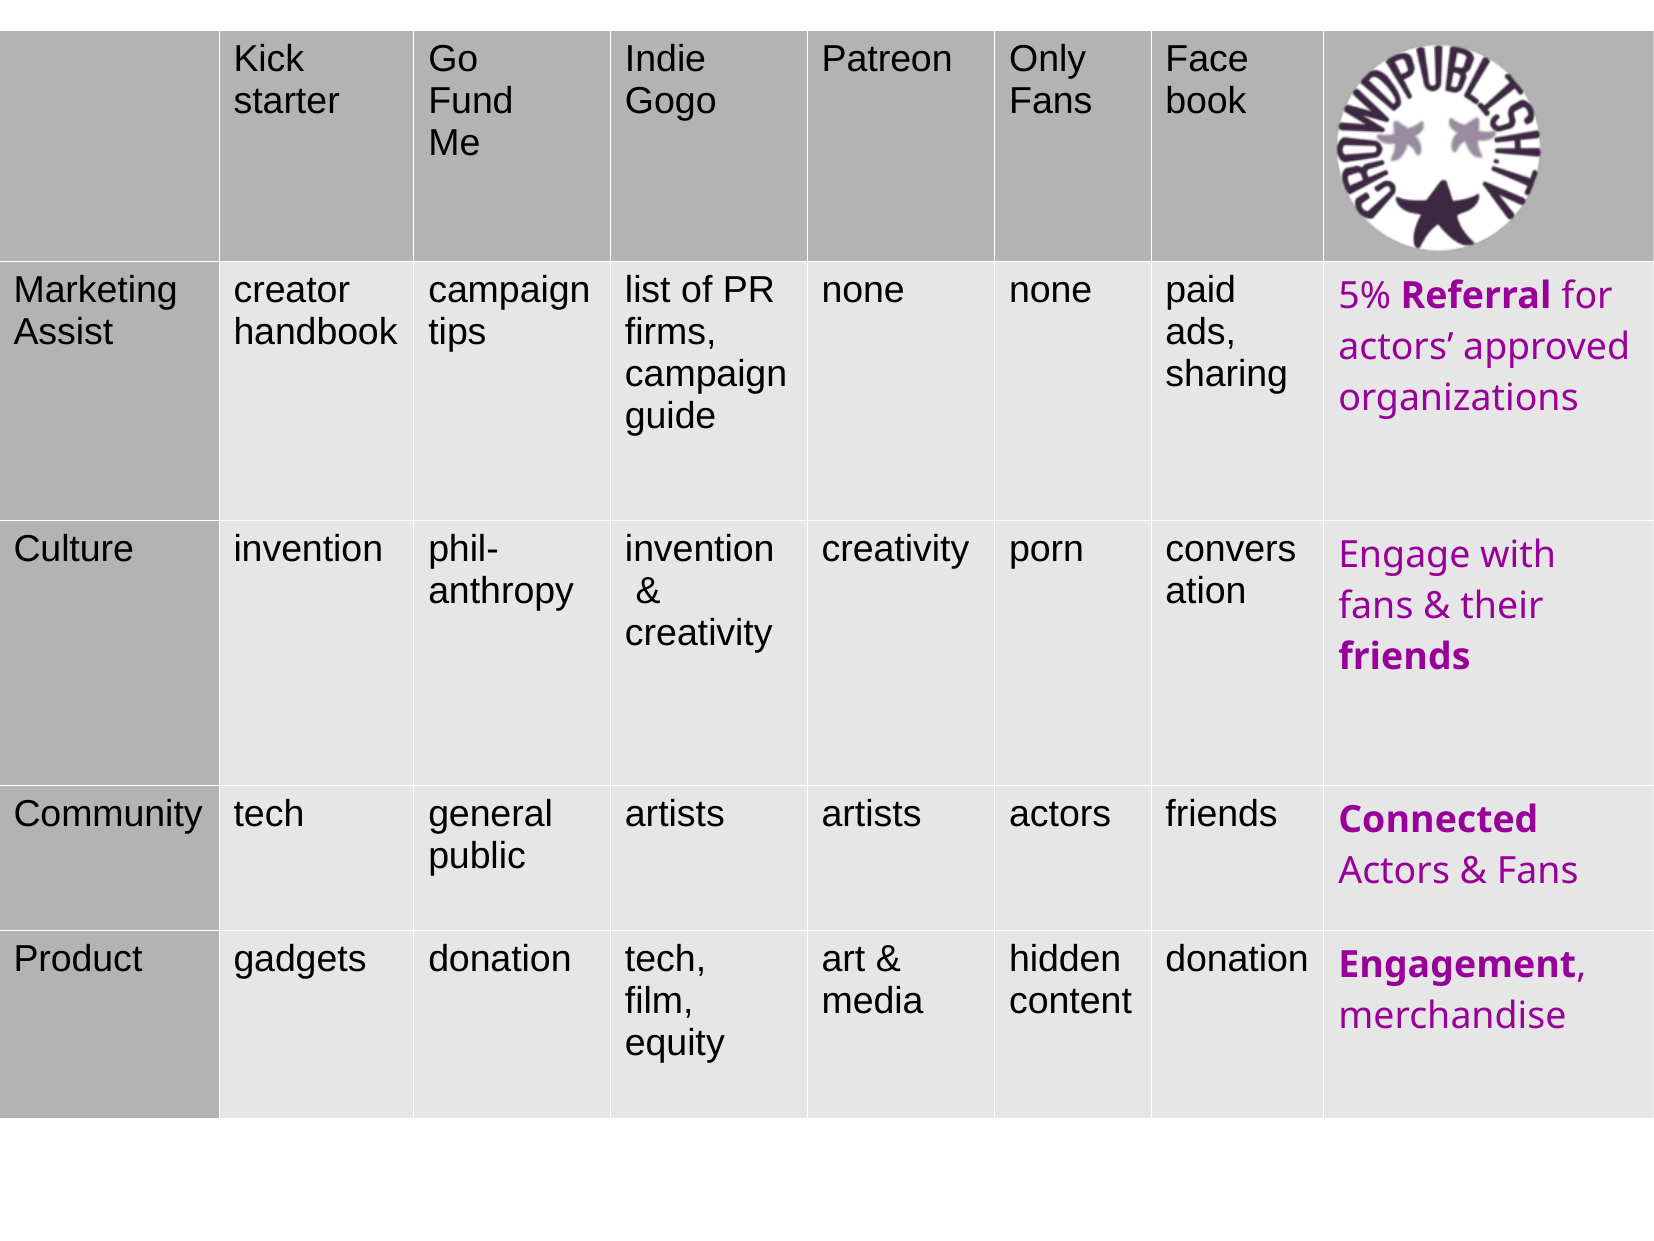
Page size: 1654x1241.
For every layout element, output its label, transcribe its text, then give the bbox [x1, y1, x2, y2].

table_cell campaign tips [414, 262, 610, 520]
table_cell Community [0, 786, 219, 930]
table_cell tech [220, 786, 413, 930]
table_cell none [808, 262, 994, 520]
table_header Go Fund Me [414, 31, 610, 261]
table_cell actors [995, 786, 1151, 930]
table_cell Engagement, merchandise [1324, 931, 1654, 1118]
table_cell porn [995, 521, 1151, 785]
table_cell paid ads, sharing [1152, 262, 1323, 520]
table_cell conversation [1152, 521, 1323, 785]
table_cell donation [414, 931, 610, 1118]
table_cell Product [0, 931, 219, 1118]
table_cell general public [414, 786, 610, 930]
table_cell creator handbook [220, 262, 413, 520]
table_header [0, 31, 219, 261]
picture [1335, 44, 1542, 252]
table_cell art & media [808, 931, 994, 1118]
table_cell Culture [0, 521, 219, 785]
table_cell tech, film, equity [611, 931, 807, 1118]
table_cell none [995, 262, 1151, 520]
table_header Indie Gogo [611, 31, 807, 261]
table_header Kick starter [220, 31, 413, 261]
table_header [1324, 31, 1654, 261]
table_cell hidden content [995, 931, 1151, 1118]
table_cell friends [1152, 786, 1323, 930]
table_cell gadgets [220, 931, 413, 1118]
table_cell list of PR firms, campaign guide [611, 262, 807, 520]
table_cell donation [1152, 931, 1323, 1118]
table_header Face book [1152, 31, 1323, 261]
table_cell Connected Actors & Fans [1324, 786, 1654, 930]
table_cell Engage with fans & their friends [1324, 521, 1654, 785]
table_header Only Fans [995, 31, 1151, 261]
table_cell Marketing Assist [0, 262, 219, 520]
table_cell invention [220, 521, 413, 785]
table_cell artists [611, 786, 807, 930]
table_cell invention & creativity [611, 521, 807, 785]
table_cell artists [808, 786, 994, 930]
table_header Patreon [808, 31, 994, 261]
table_cell phil-anthropy [414, 521, 610, 785]
table_cell 5% Referral for actors’ approved organizations [1324, 262, 1654, 520]
table_cell creativity [808, 521, 994, 785]
